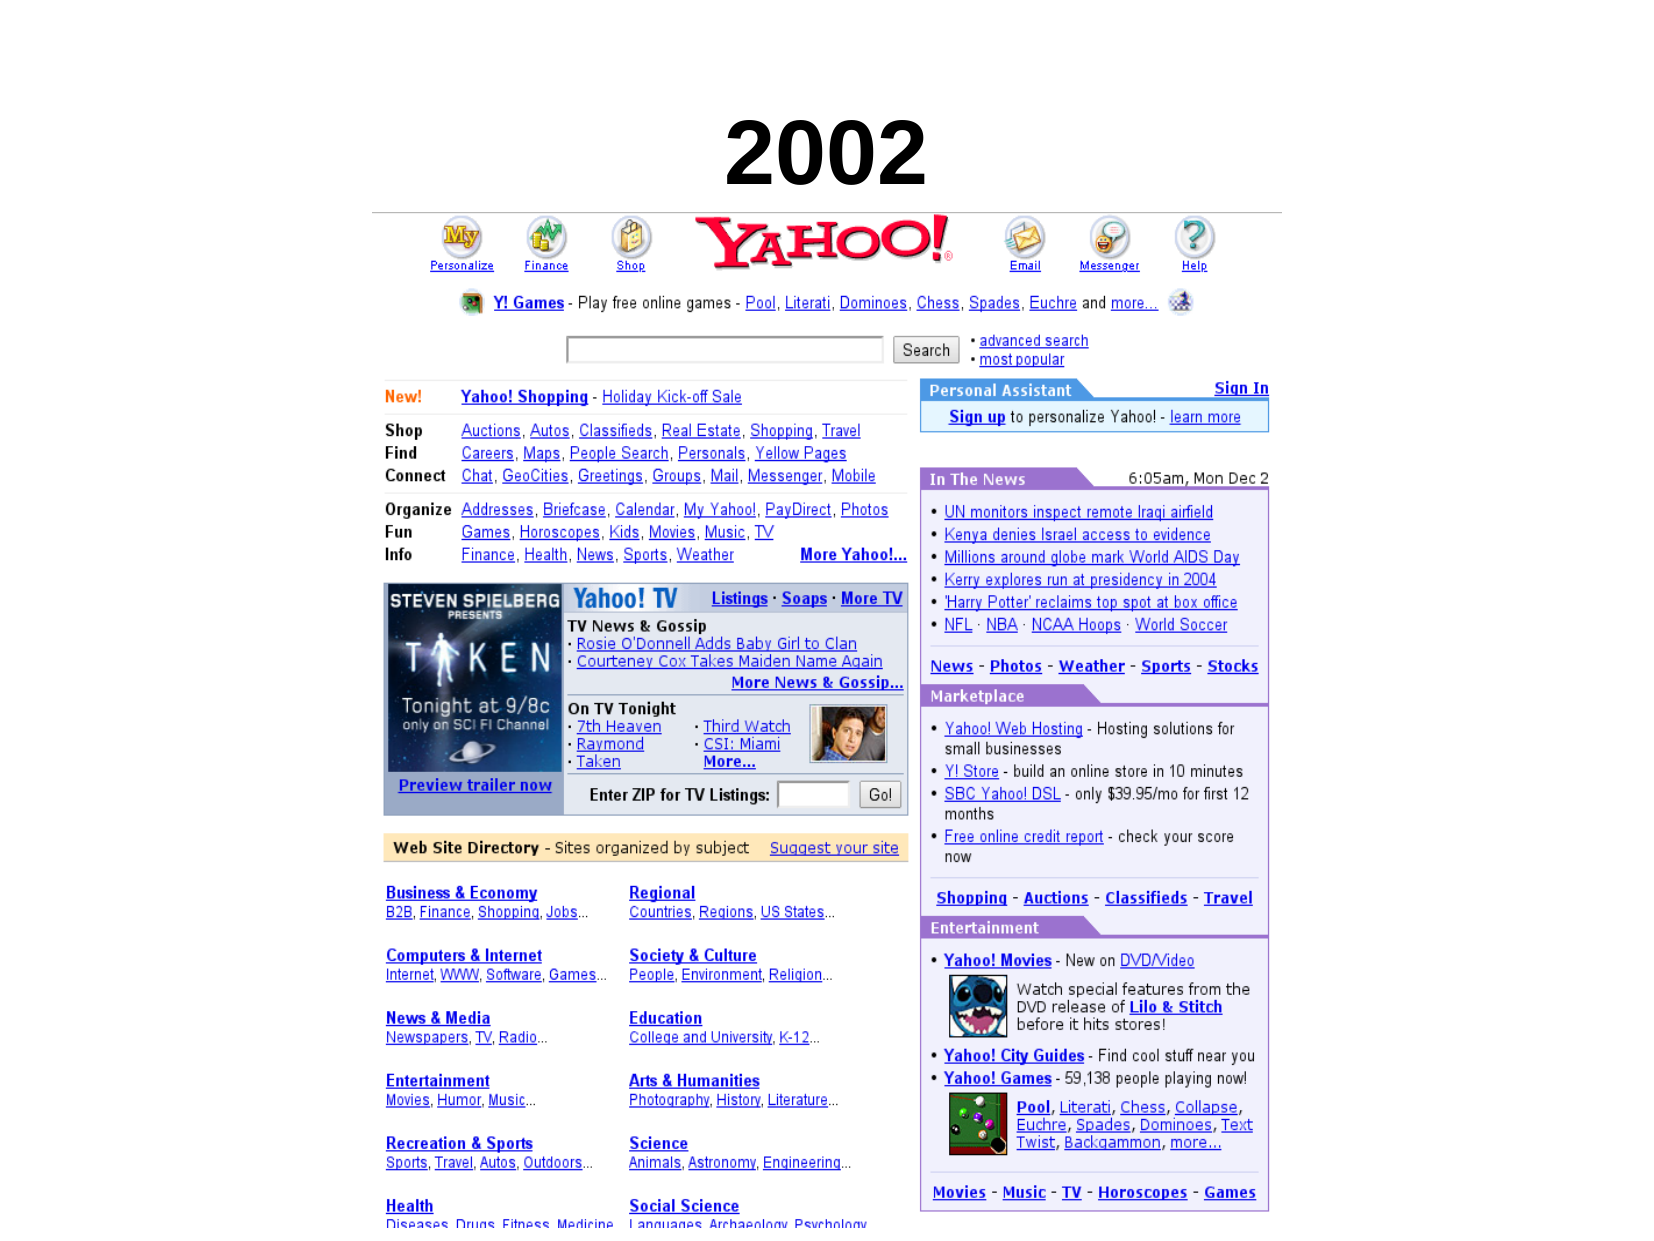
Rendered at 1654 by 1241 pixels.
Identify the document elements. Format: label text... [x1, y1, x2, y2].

title 2002 [82, 49, 1571, 257]
picture [372, 212, 1282, 1228]
